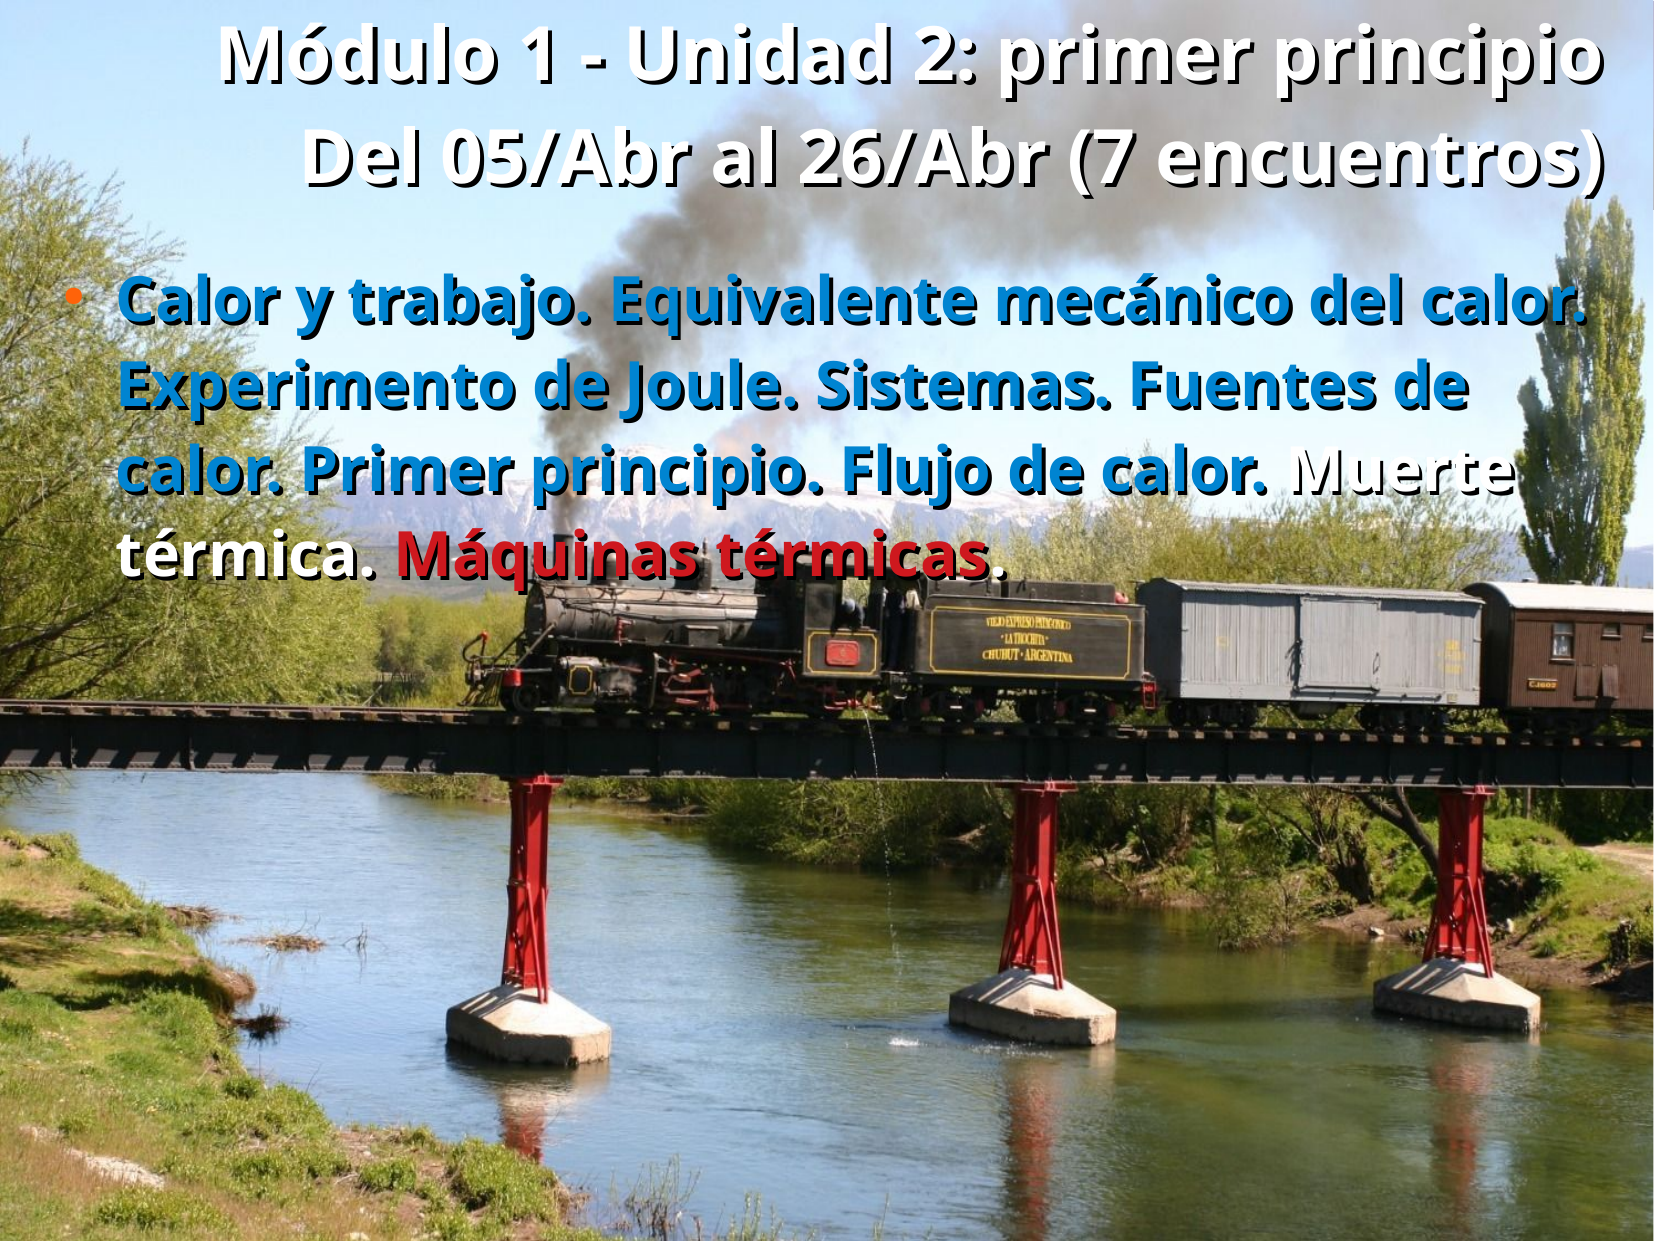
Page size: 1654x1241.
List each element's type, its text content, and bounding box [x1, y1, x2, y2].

title Módulo 1 - Unidad 2: primer principio Del 05/Abr al 26/Abr (7 encuentros) [45, 11, 1606, 195]
picture [0, 0, 1654, 1241]
list Calor y trabajo. Equivalente mecánico del calor. Experimento de Joule. Sistemas. Fuentes de calor. Primer principio. Flujo de calor. Muerte térmica. Máquinas térmicas. [45, 255, 1606, 1156]
